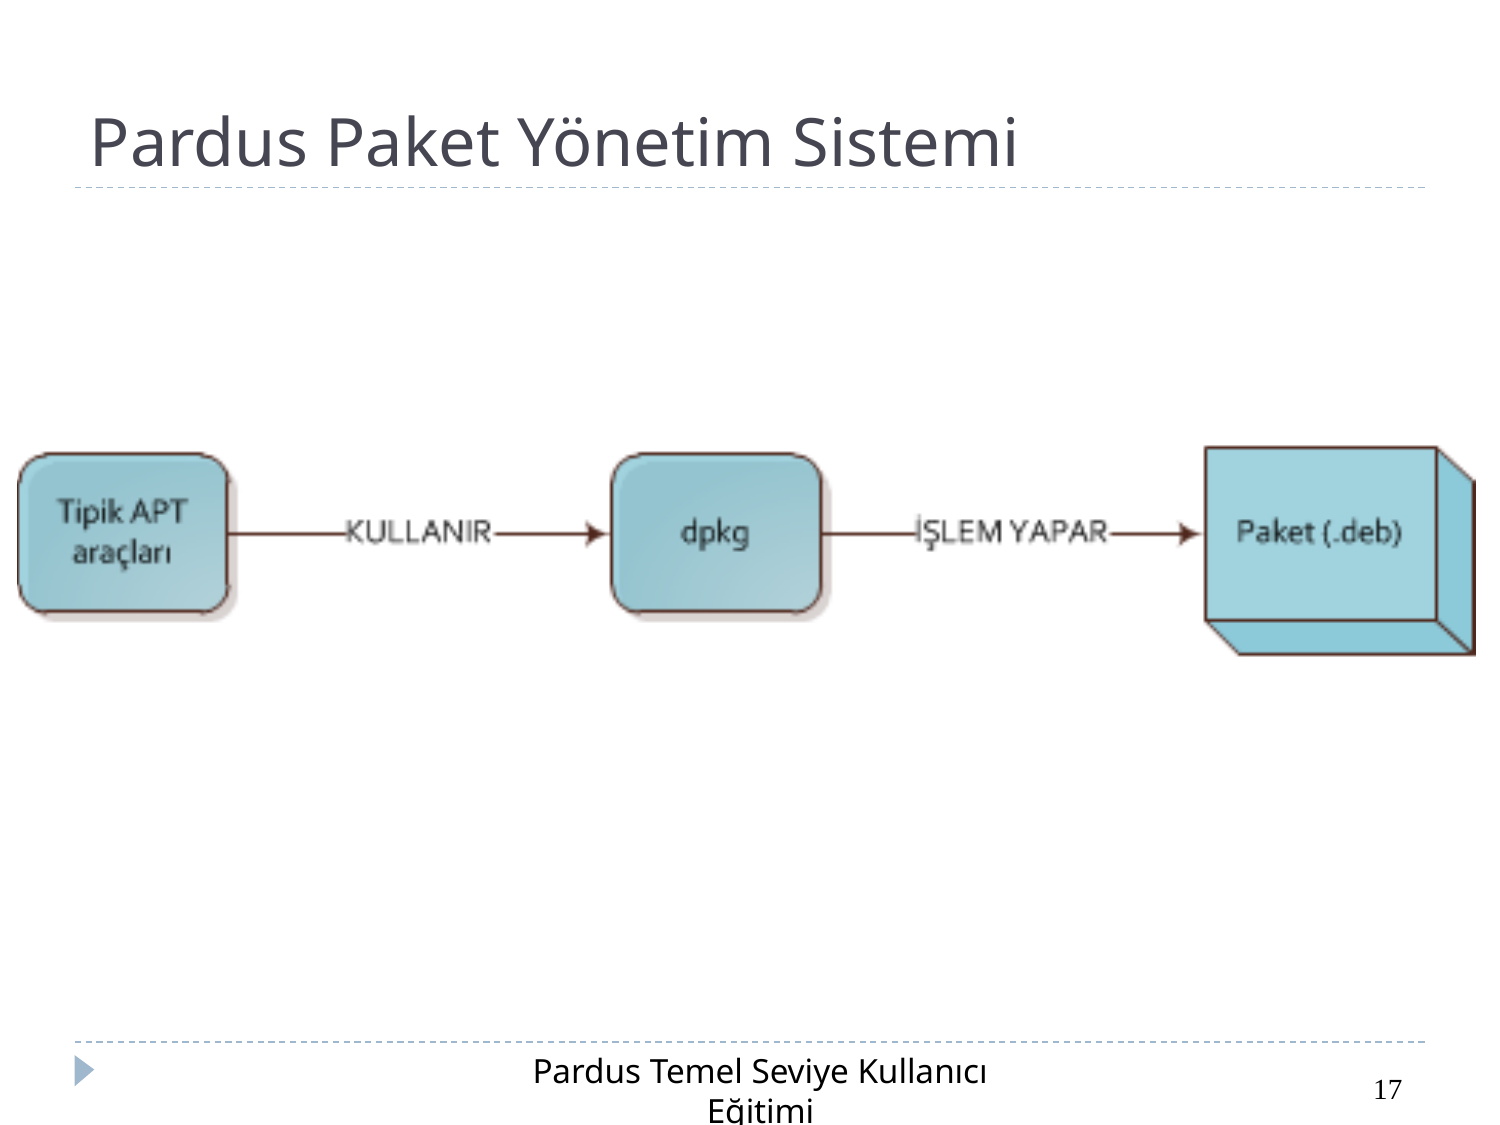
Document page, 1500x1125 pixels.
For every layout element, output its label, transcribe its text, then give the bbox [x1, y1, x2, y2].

picture [17, 444, 1476, 660]
title Pardus Paket Yönetim Sistemi [75, 24, 1425, 188]
